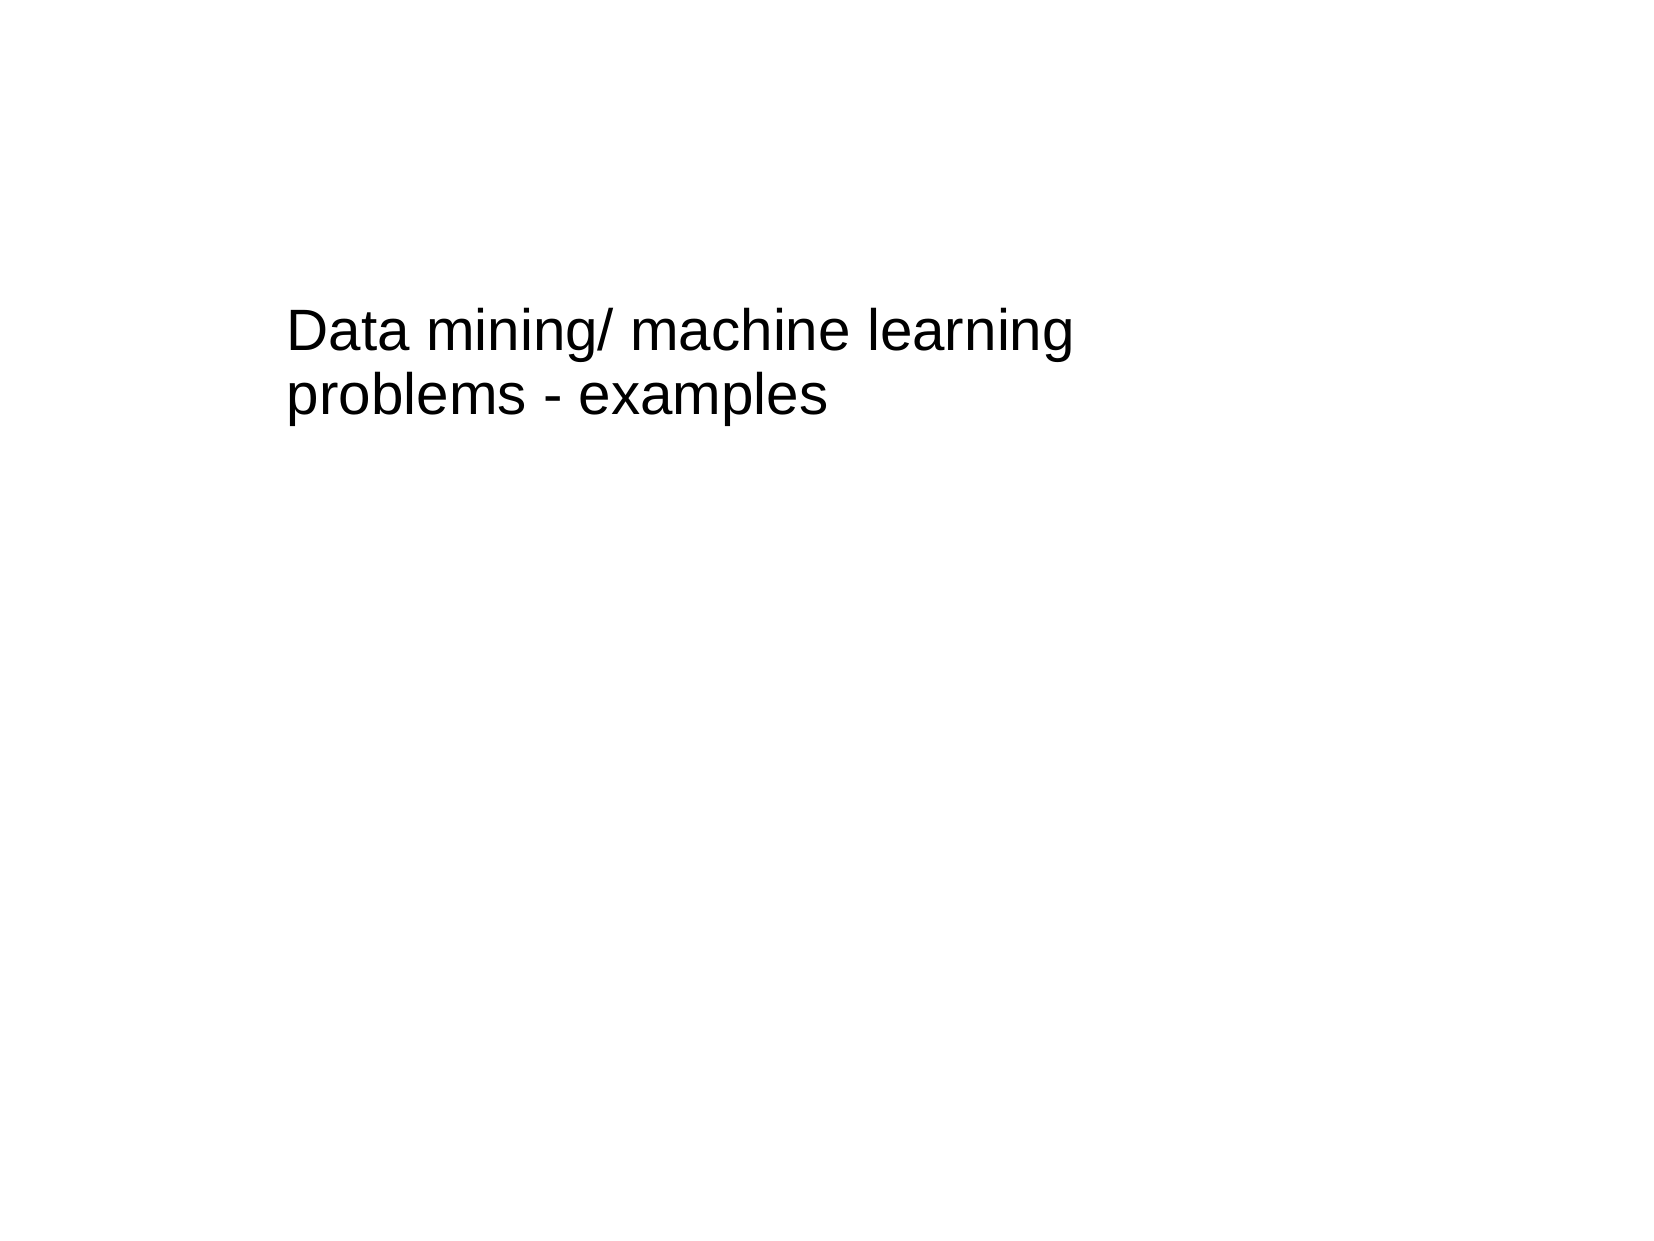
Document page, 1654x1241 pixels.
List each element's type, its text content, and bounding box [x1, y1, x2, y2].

text_box Data mining/ machine learning problems - examples [272, 289, 1092, 435]
